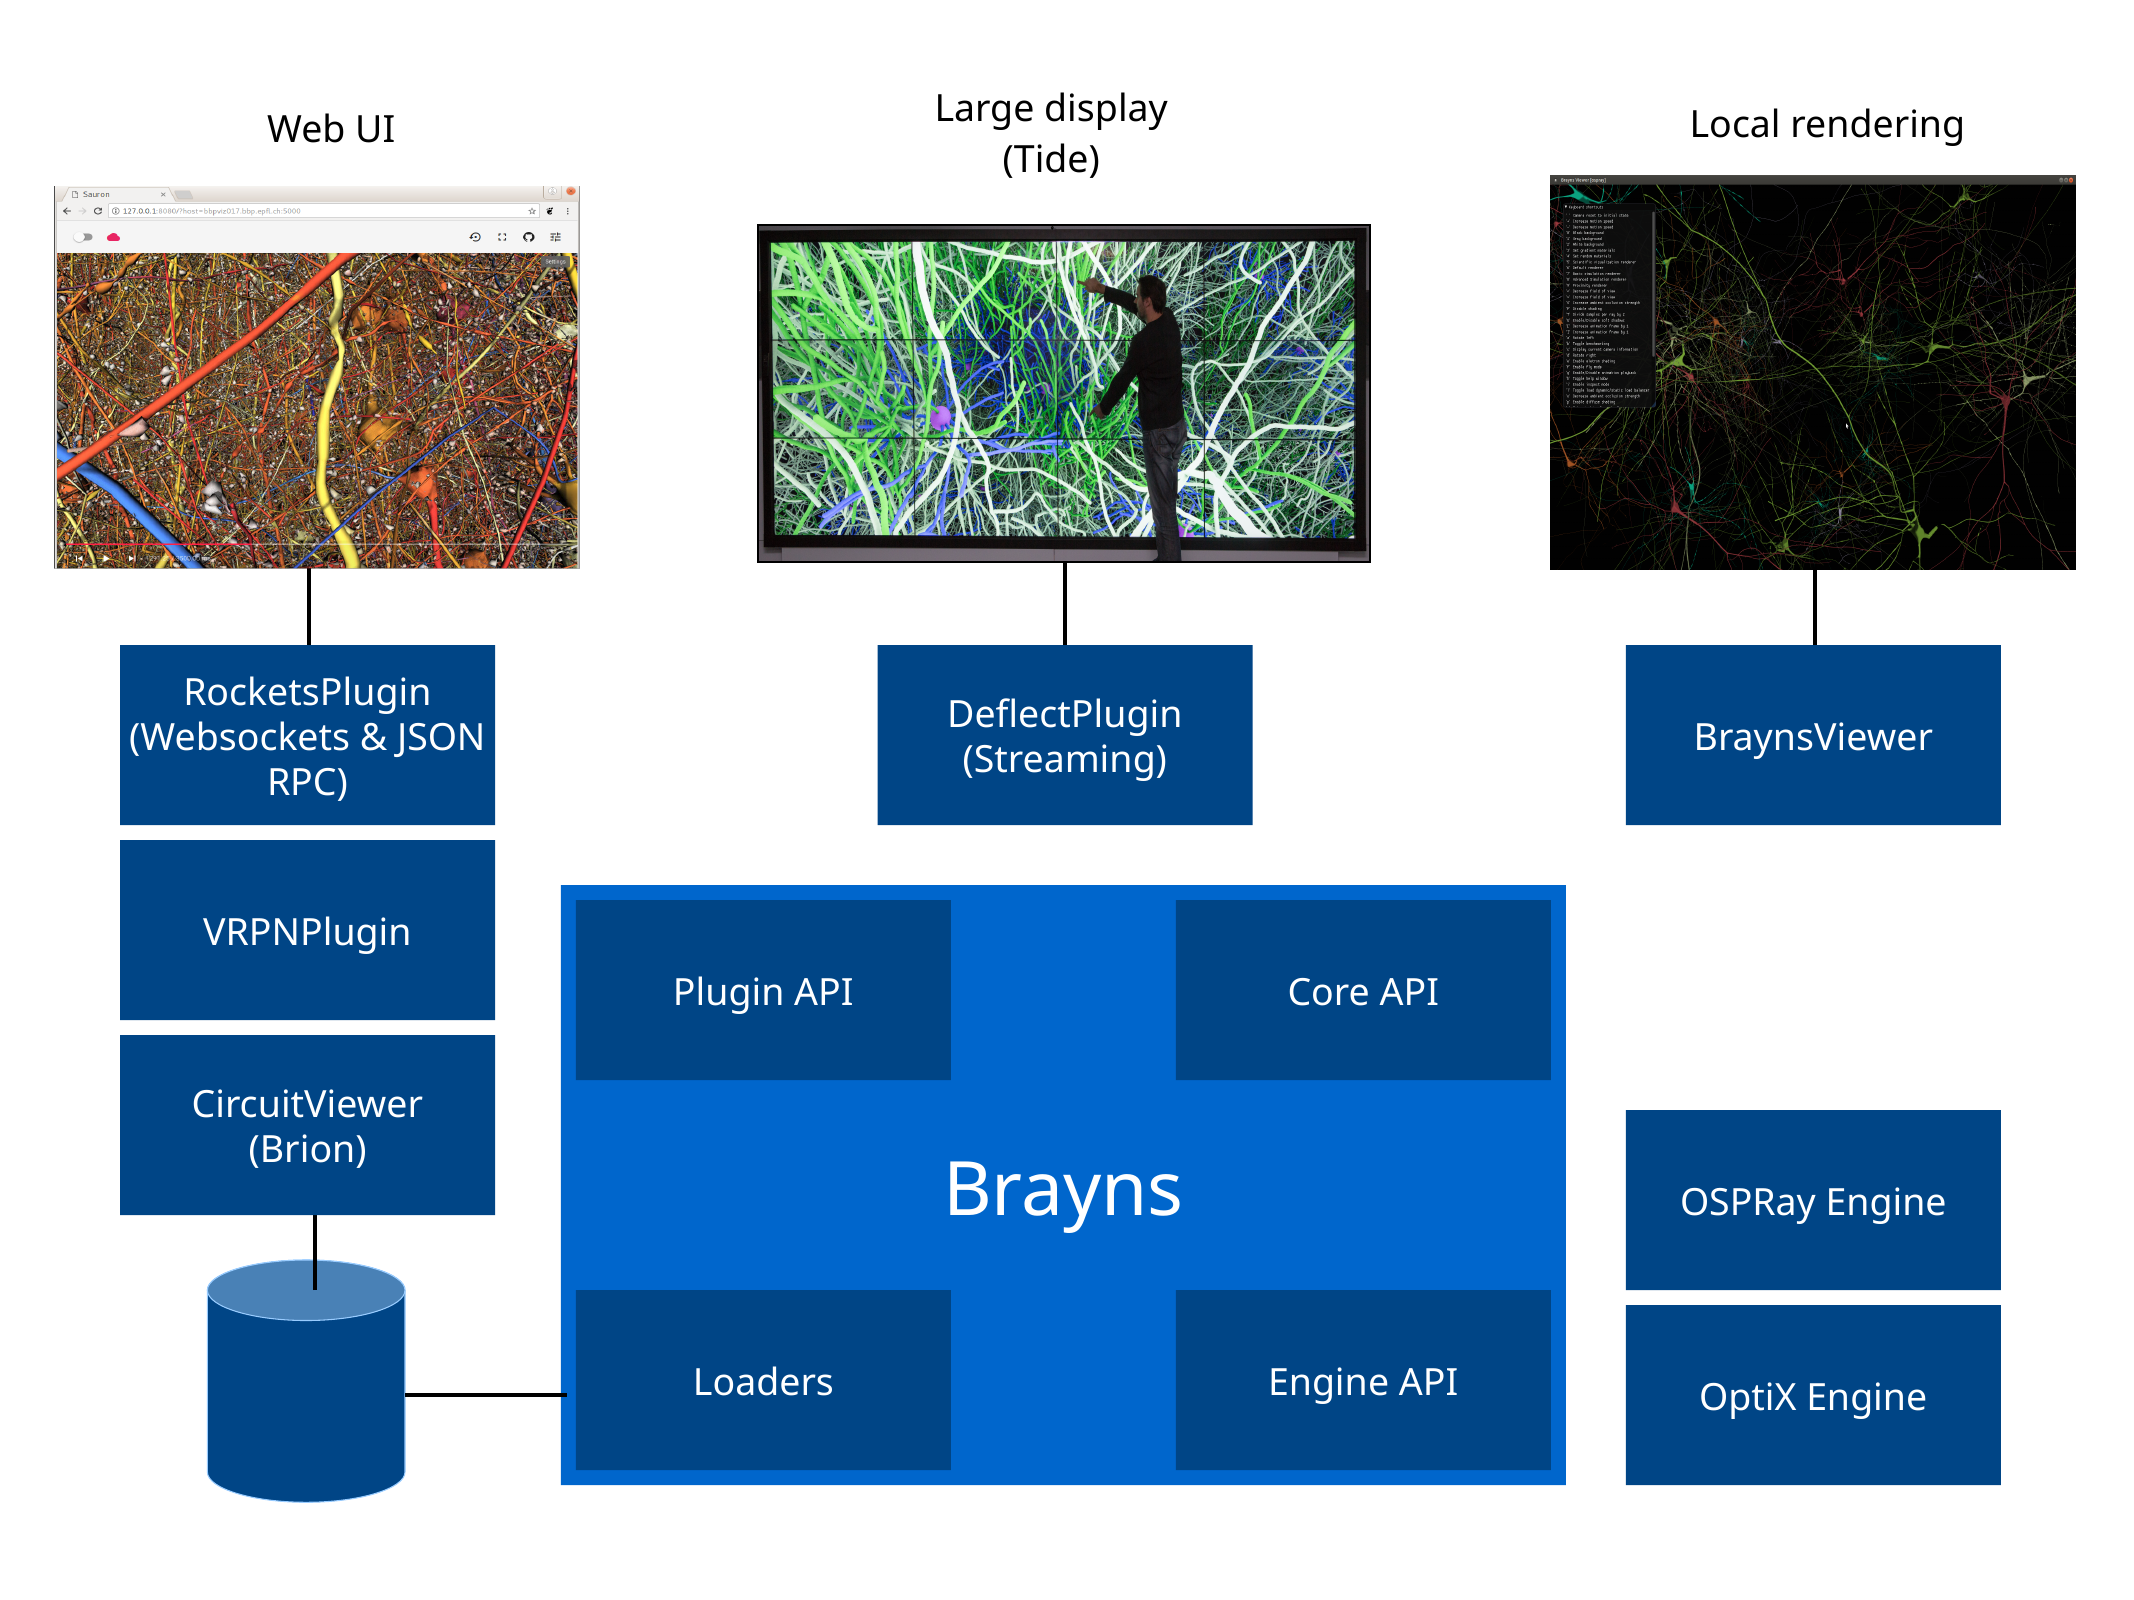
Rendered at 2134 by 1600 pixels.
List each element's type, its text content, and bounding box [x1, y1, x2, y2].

text_box DeflectPlugin (Streaming) [877, 645, 1253, 826]
text_box Engine API [1175, 1290, 1551, 1471]
picture [759, 226, 1369, 562]
picture [1550, 175, 2076, 571]
picture [54, 179, 580, 575]
text_box Large display (Tide) [968, 84, 1134, 182]
text_box Loaders [575, 1290, 951, 1471]
text_box BraynsViewer [1625, 645, 2001, 826]
text_box CircuitViewer (Brion) [120, 1035, 496, 1216]
text_box Web UI [249, 89, 414, 166]
text_box Local rendering [1745, 85, 1910, 162]
text_box Brayns [560, 885, 1566, 1486]
text_box Core API [1175, 900, 1551, 1081]
text_box OptiX Engine [1625, 1305, 2001, 1486]
text_box [207, 1291, 406, 1503]
text_box OSPRay Engine [1625, 1110, 2001, 1291]
text_box RocketsPlugin (Websockets & JSON RPC) [120, 645, 496, 826]
text_box VRPNPlugin [120, 840, 496, 1021]
text_box Plugin API [575, 900, 951, 1081]
